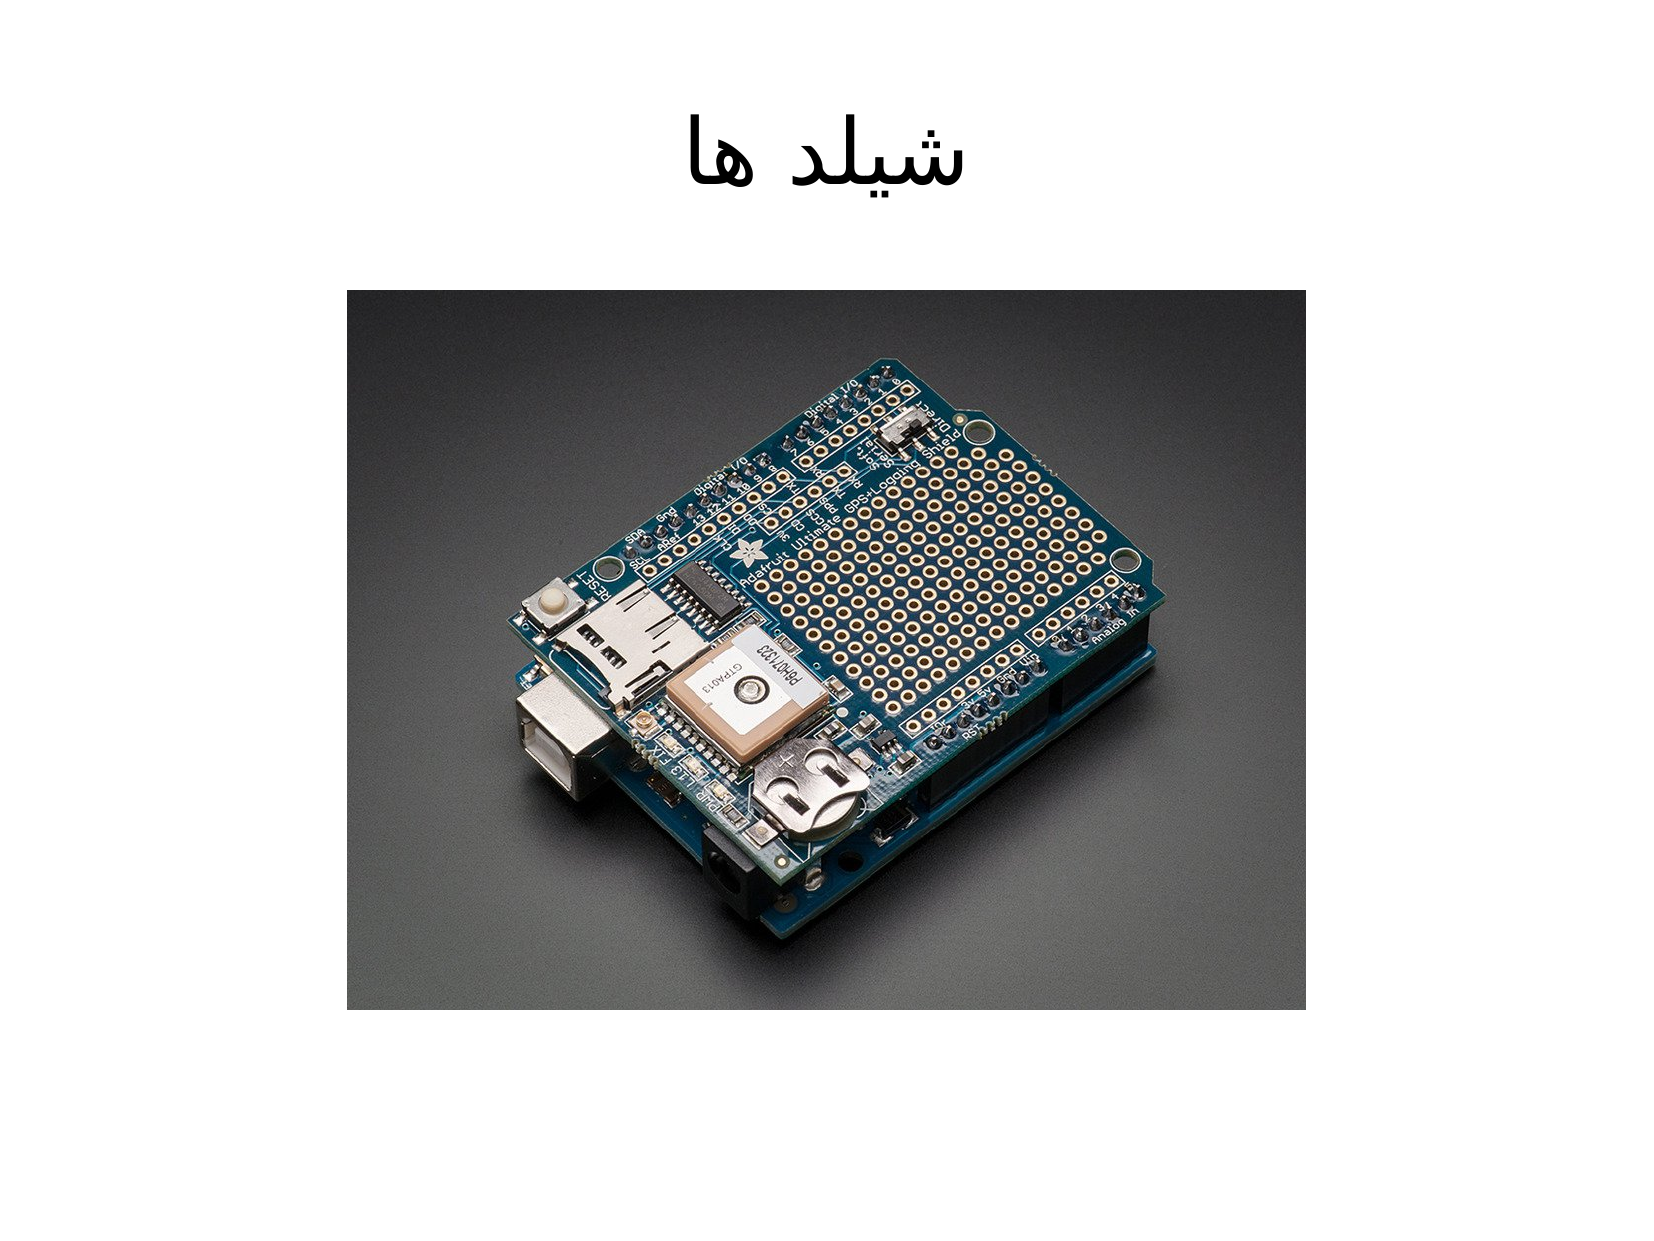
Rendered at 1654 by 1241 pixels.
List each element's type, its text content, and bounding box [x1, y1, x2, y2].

title شیلد ها [82, 49, 1571, 257]
picture [347, 290, 1306, 1010]
